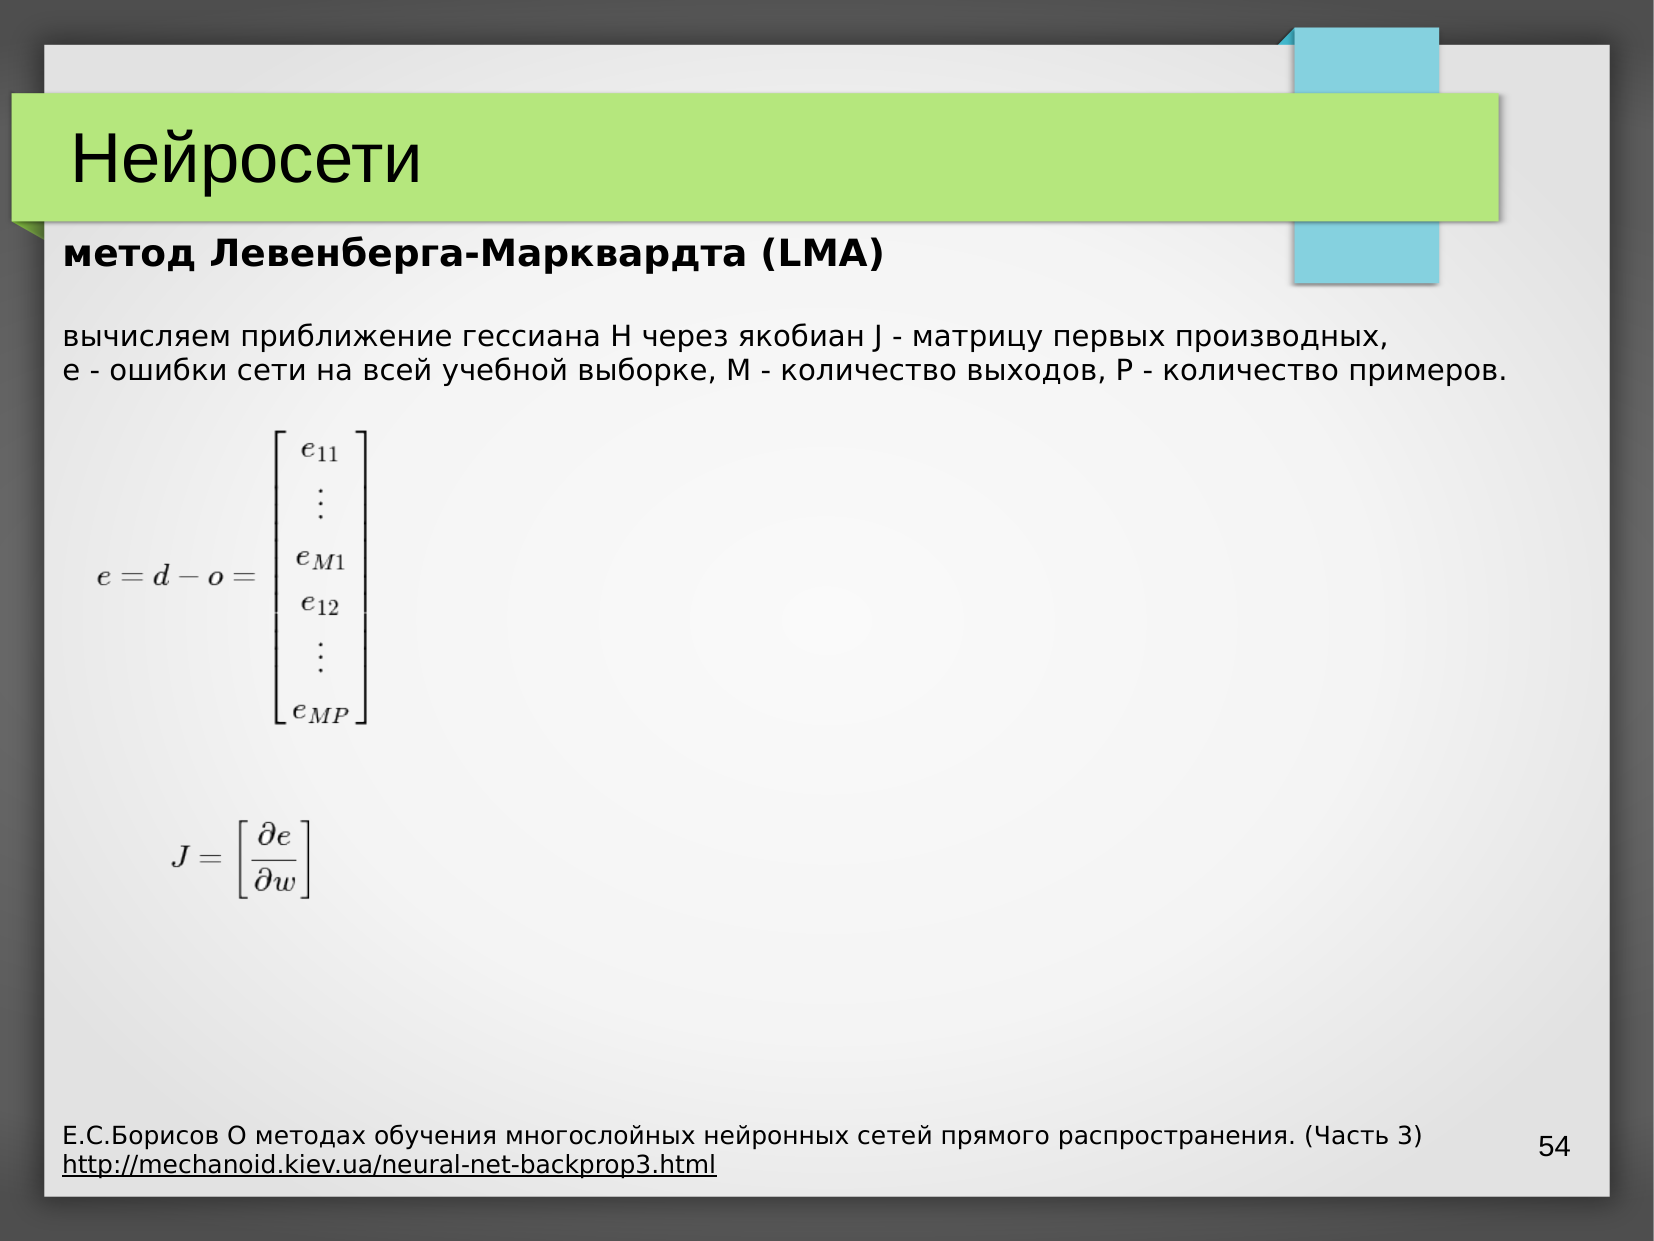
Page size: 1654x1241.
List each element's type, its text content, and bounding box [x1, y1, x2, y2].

text_box Е.С.Борисов О методах обучения многослойных нейронных сетей прямого распространения. (Часть 3) http://mechanoid.kiev.ua/neural-net-backprop3.html [47, 1113, 1477, 1187]
text_box метод Левенберга-Марквардта (LMA) вычисляем приближение гессиана H через якобиан J - матрицу первых производных, e - ошибки сети на всей учебной выборке, M - количество выходов, P - количество примеров. [47, 224, 1619, 395]
title Нейросети [70, 118, 1205, 199]
picture [0, 0, 1654, 1241]
